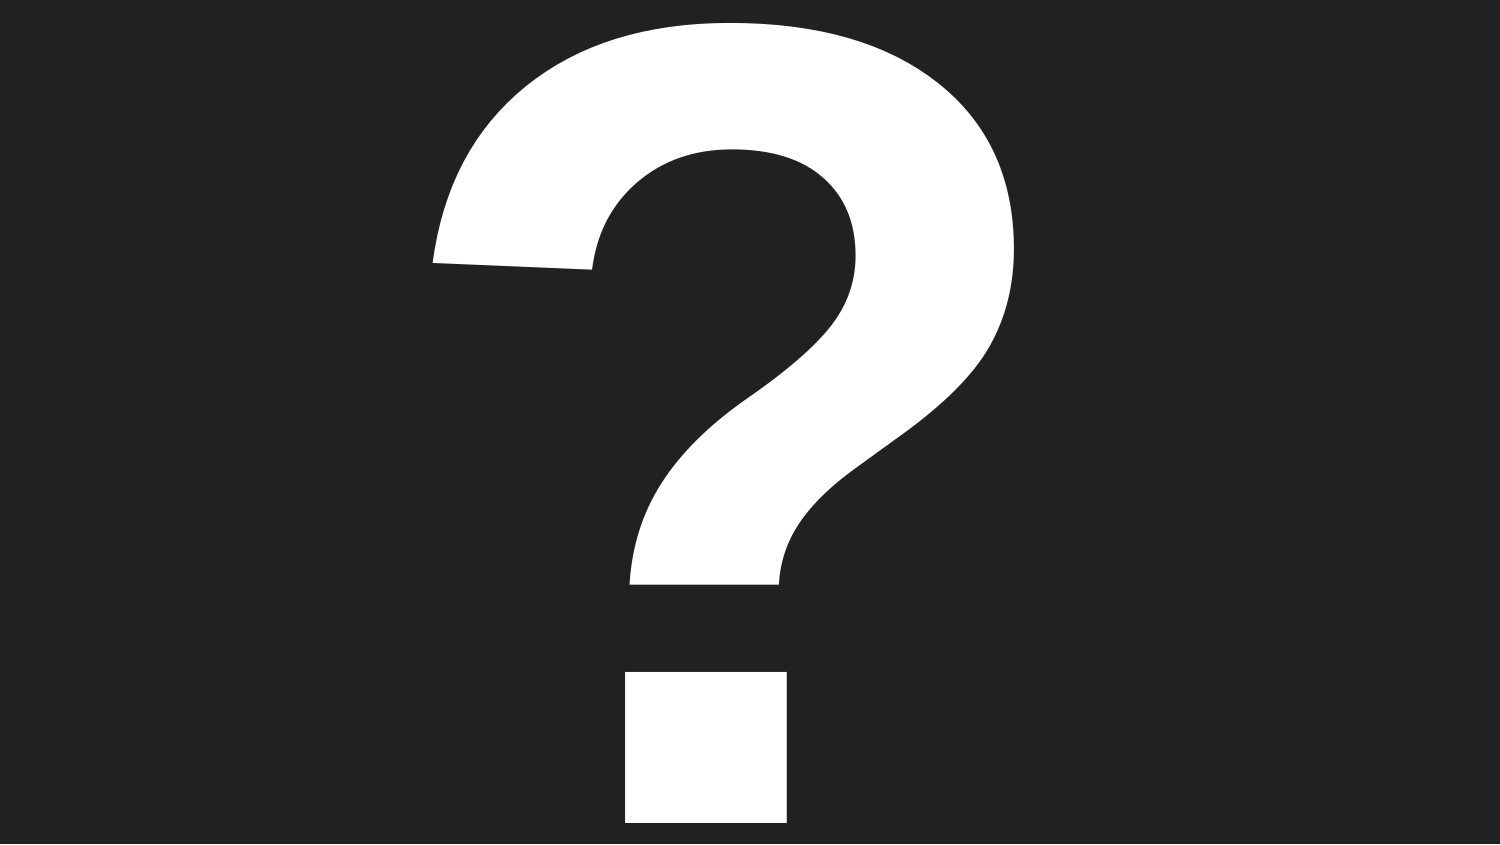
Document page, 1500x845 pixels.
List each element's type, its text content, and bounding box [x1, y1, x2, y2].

title ? [365, 731, 1500, 845]
